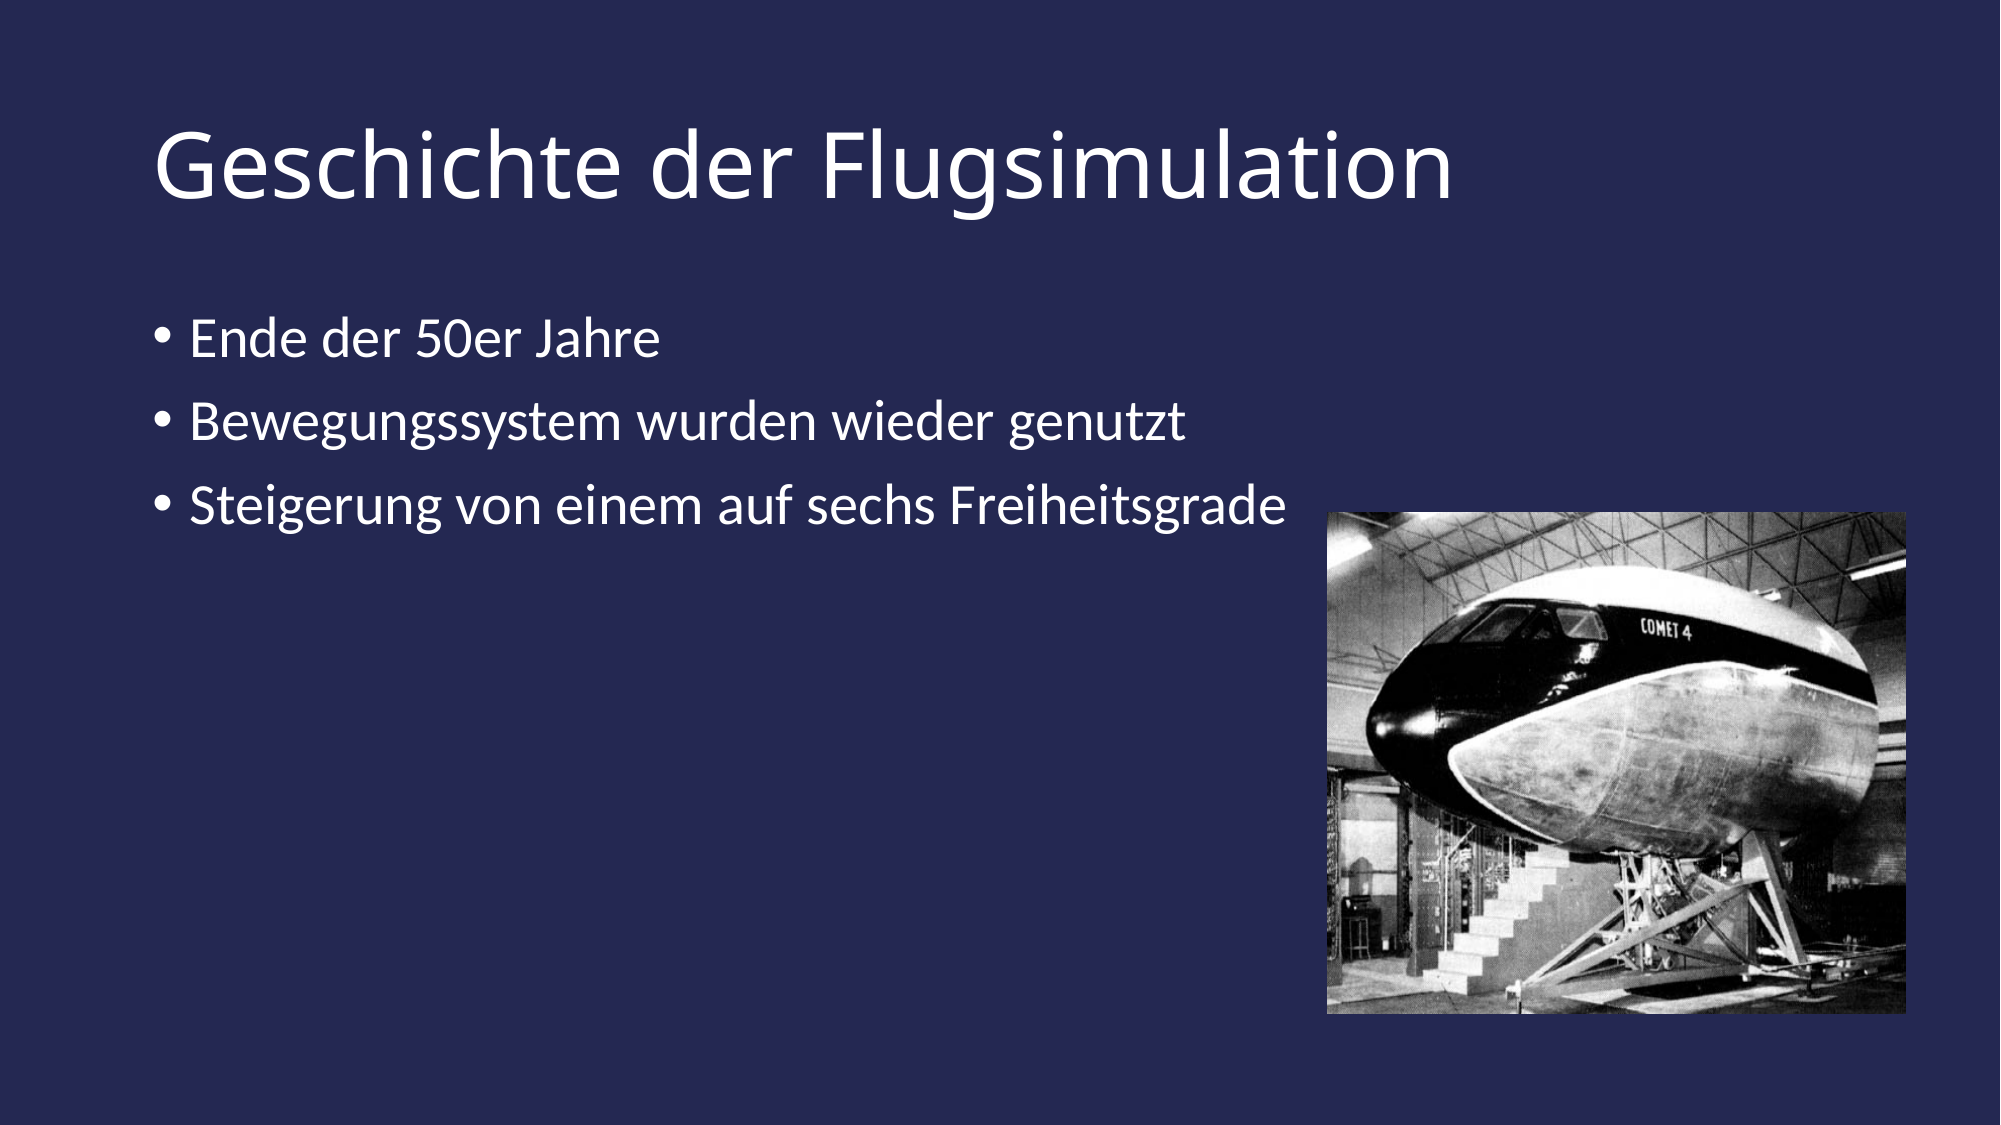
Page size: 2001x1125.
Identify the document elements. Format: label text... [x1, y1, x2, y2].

list Ende der 50er Jahre Bewegungssystem wurden wieder genutzt Steigerung von einem auf sechs Freiheitsgrade [137, 299, 1863, 1014]
title Geschichte der Flugsimulation [137, 59, 1863, 278]
picture [1327, 512, 1906, 1014]
